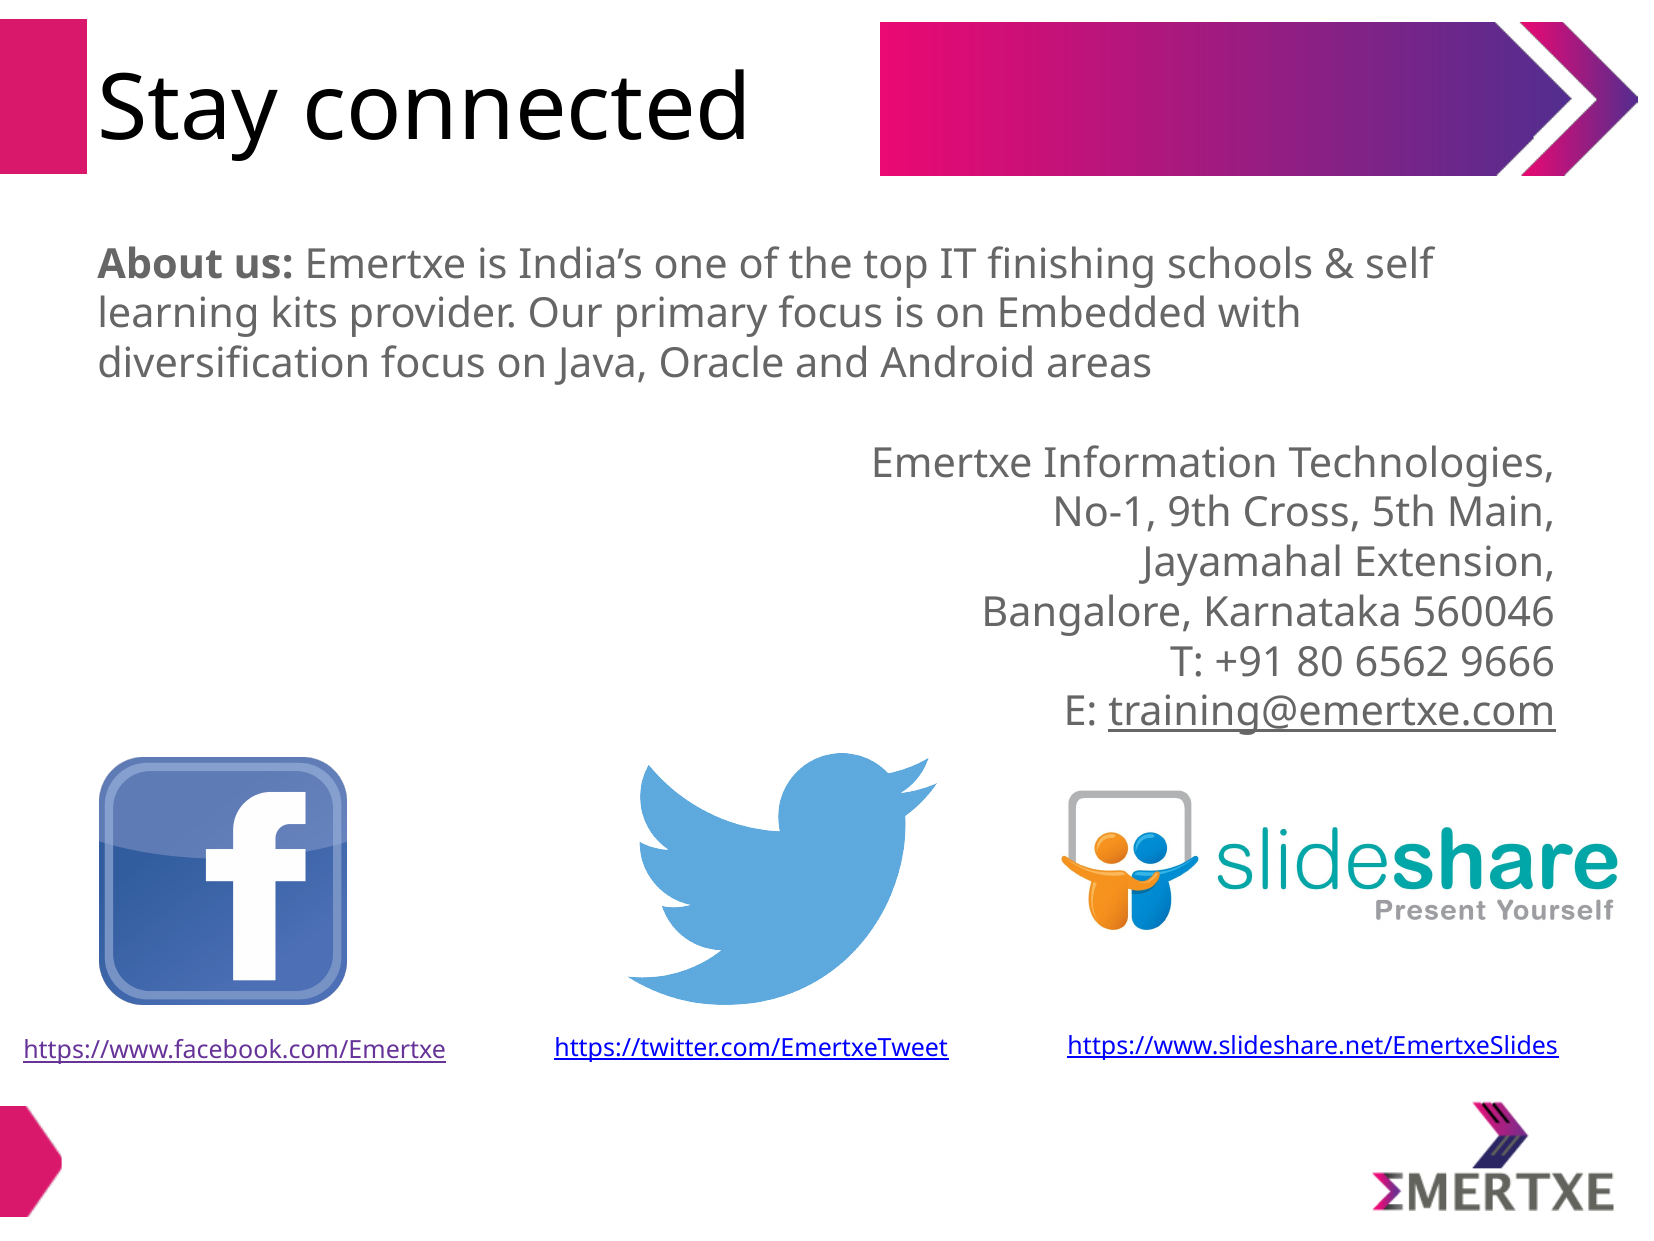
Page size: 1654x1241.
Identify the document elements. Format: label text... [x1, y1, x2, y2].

picture [99, 757, 347, 1005]
picture [1057, 787, 1623, 933]
text_box https://twitter.com/EmertxeTweet [539, 1023, 1028, 1073]
picture [627, 753, 937, 1005]
picture [1372, 1104, 1615, 1211]
text_box Stay connected [82, 0, 1571, 207]
text_box About us: Emertxe is India’s one of the top IT finishing schools & self learning kits provider. Our primary focus is on Embedded with diversification focus on Java, Oracle and Android areas Emertxe Information Technologies, No-1, 9th Cross, 5th Main, Jayamahal Extension, Bangalore, Karnataka 560046 T: +91 80 6562 9666 E: training@emertxe.com [82, 229, 1571, 723]
picture [1571, 22, 1638, 176]
text_box https://www.facebook.com/Emertxe [8, 1026, 515, 1076]
text_box https://www.slideshare.net/EmertxeSlides [1052, 1021, 1623, 1104]
